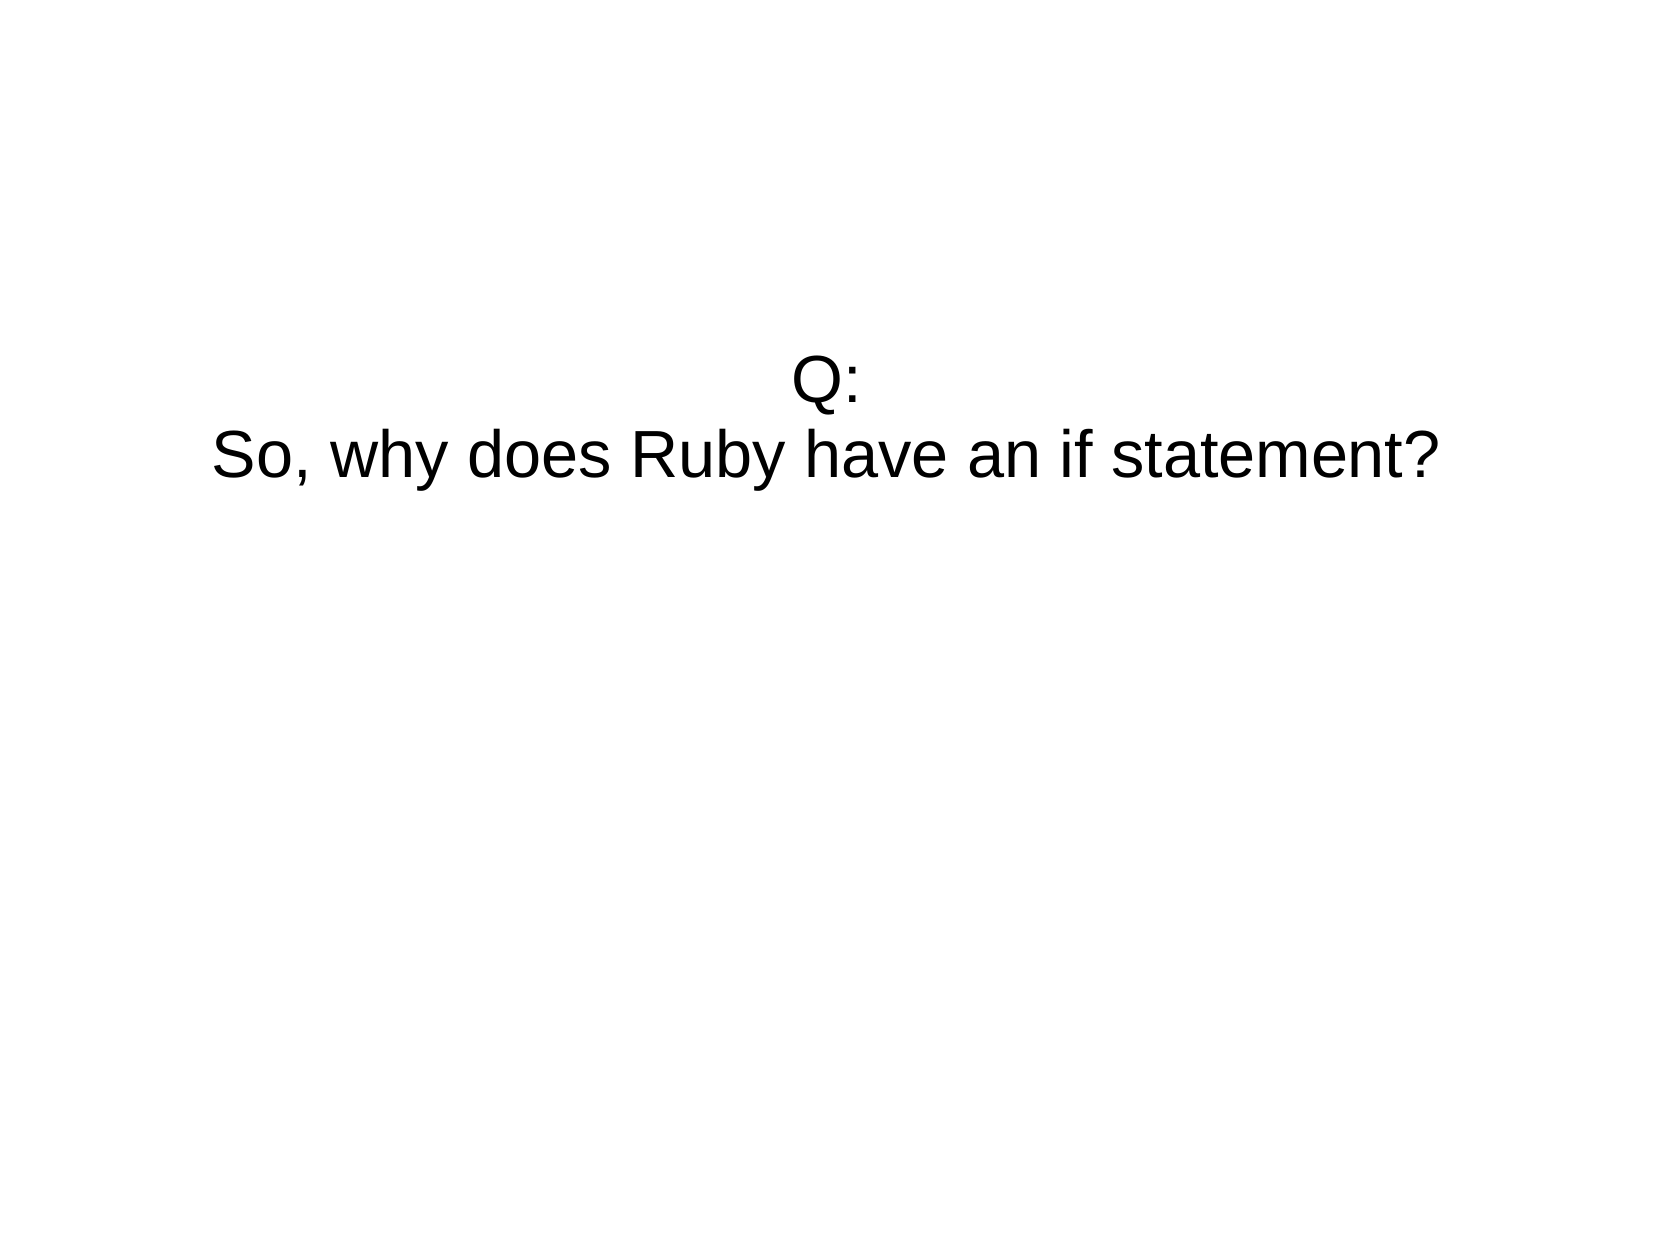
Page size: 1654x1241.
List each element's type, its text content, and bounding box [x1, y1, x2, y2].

subtitle Q: So, why does Ruby have an if statement? [82, 49, 1571, 1010]
